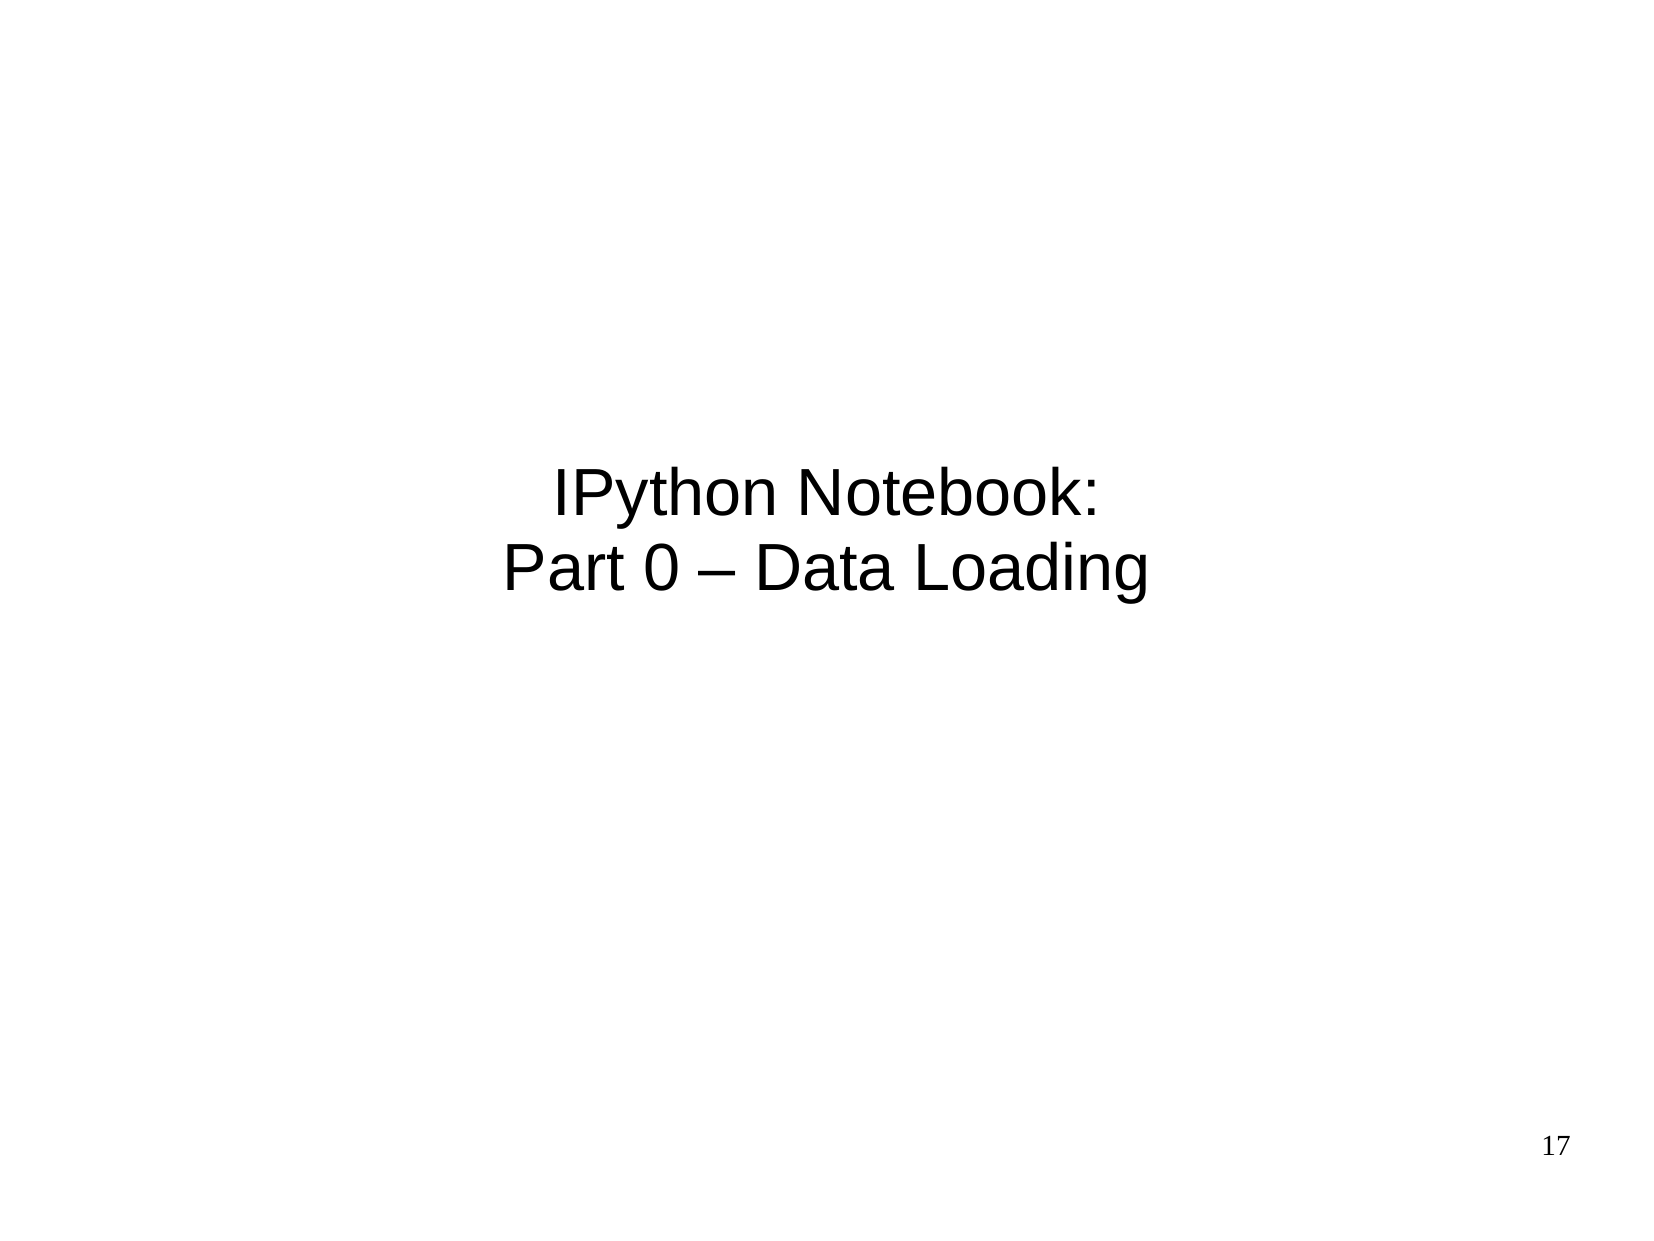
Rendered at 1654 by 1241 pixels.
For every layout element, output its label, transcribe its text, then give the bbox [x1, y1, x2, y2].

subtitle IPython Notebook: Part 0 – Data Loading [82, 49, 1571, 1010]
